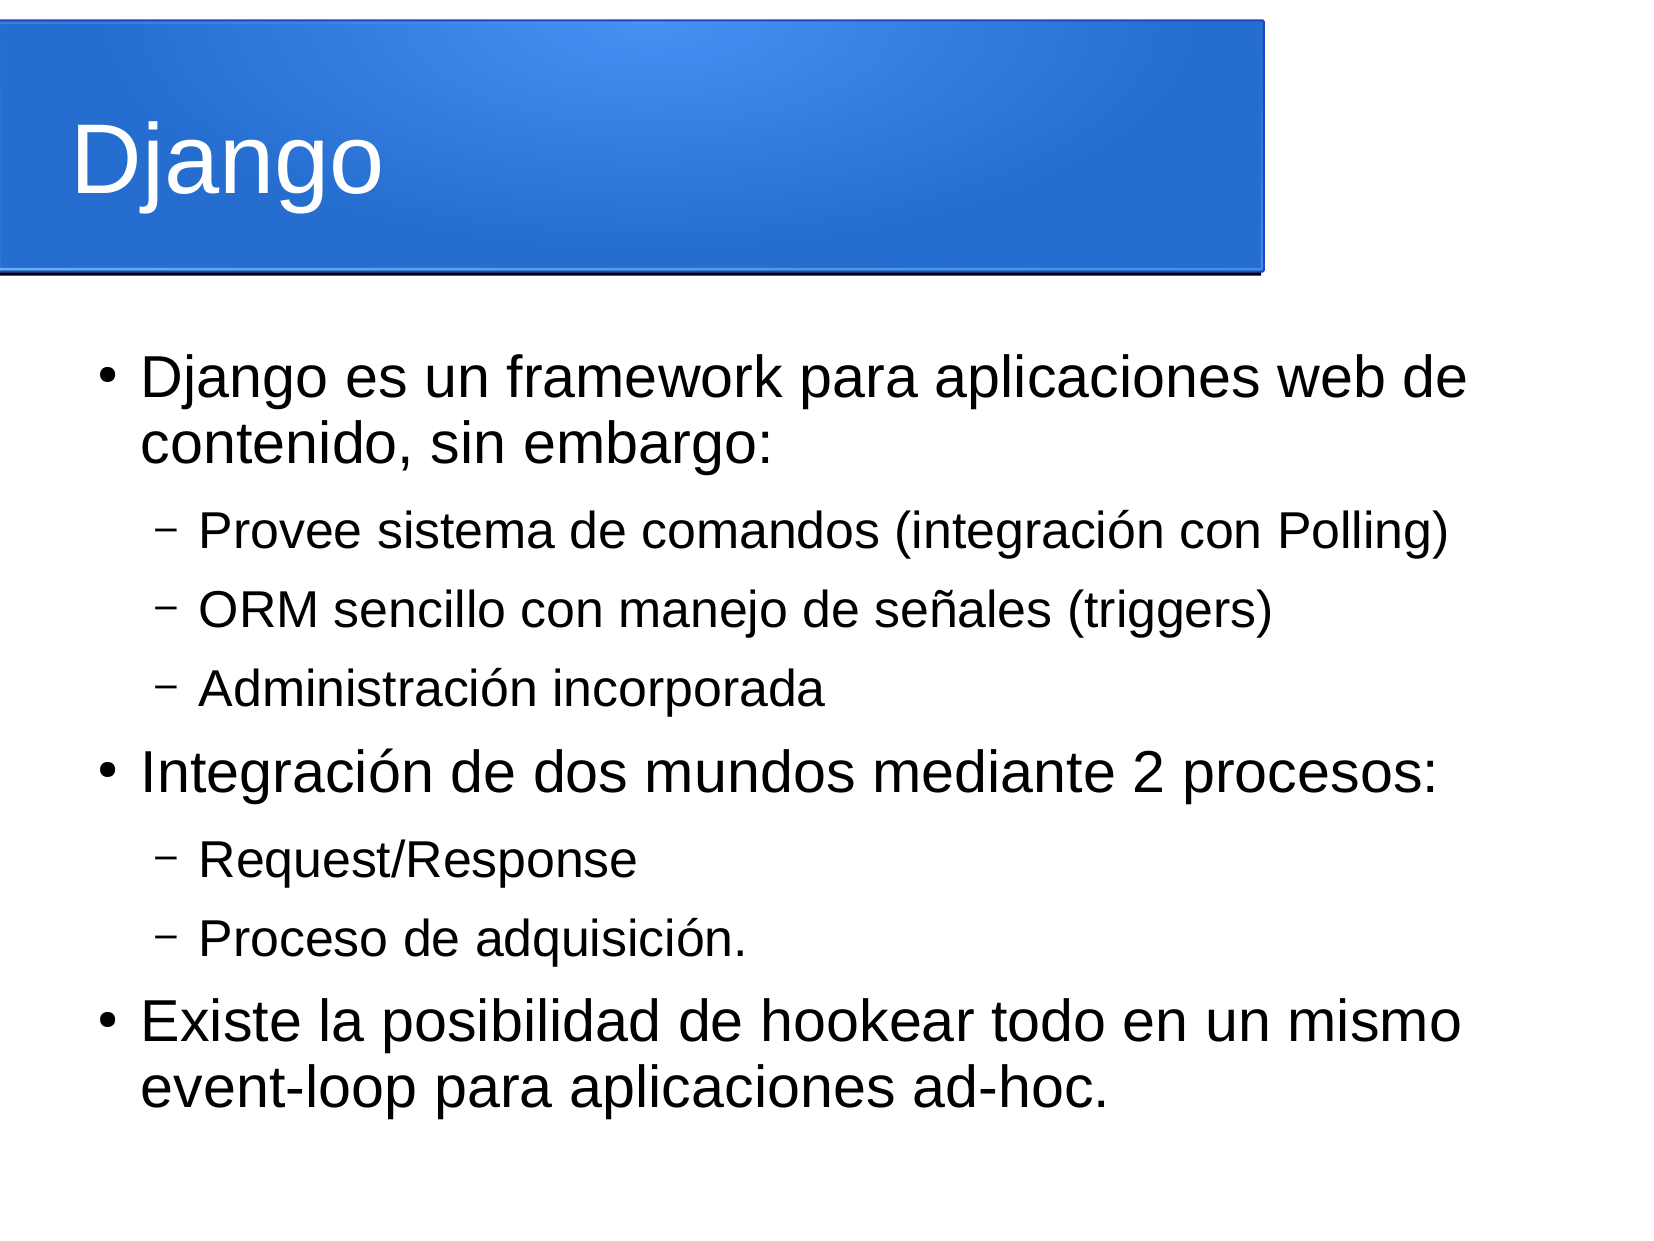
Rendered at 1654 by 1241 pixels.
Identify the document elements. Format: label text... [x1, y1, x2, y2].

title Django [70, 104, 1229, 215]
list Django es un framework para aplicaciones web de contenido, sin embargo: Provee sistema de comandos (integración con Polling) ORM sencillo con manejo de señales (triggers) Administración incorporada Integración de dos mundos mediante 2 procesos: Request/Response Proceso de adquisición. Existe la posibilidad de hookear todo en un mismo event-loop para aplicaciones ad-hoc. [82, 343, 1538, 1134]
